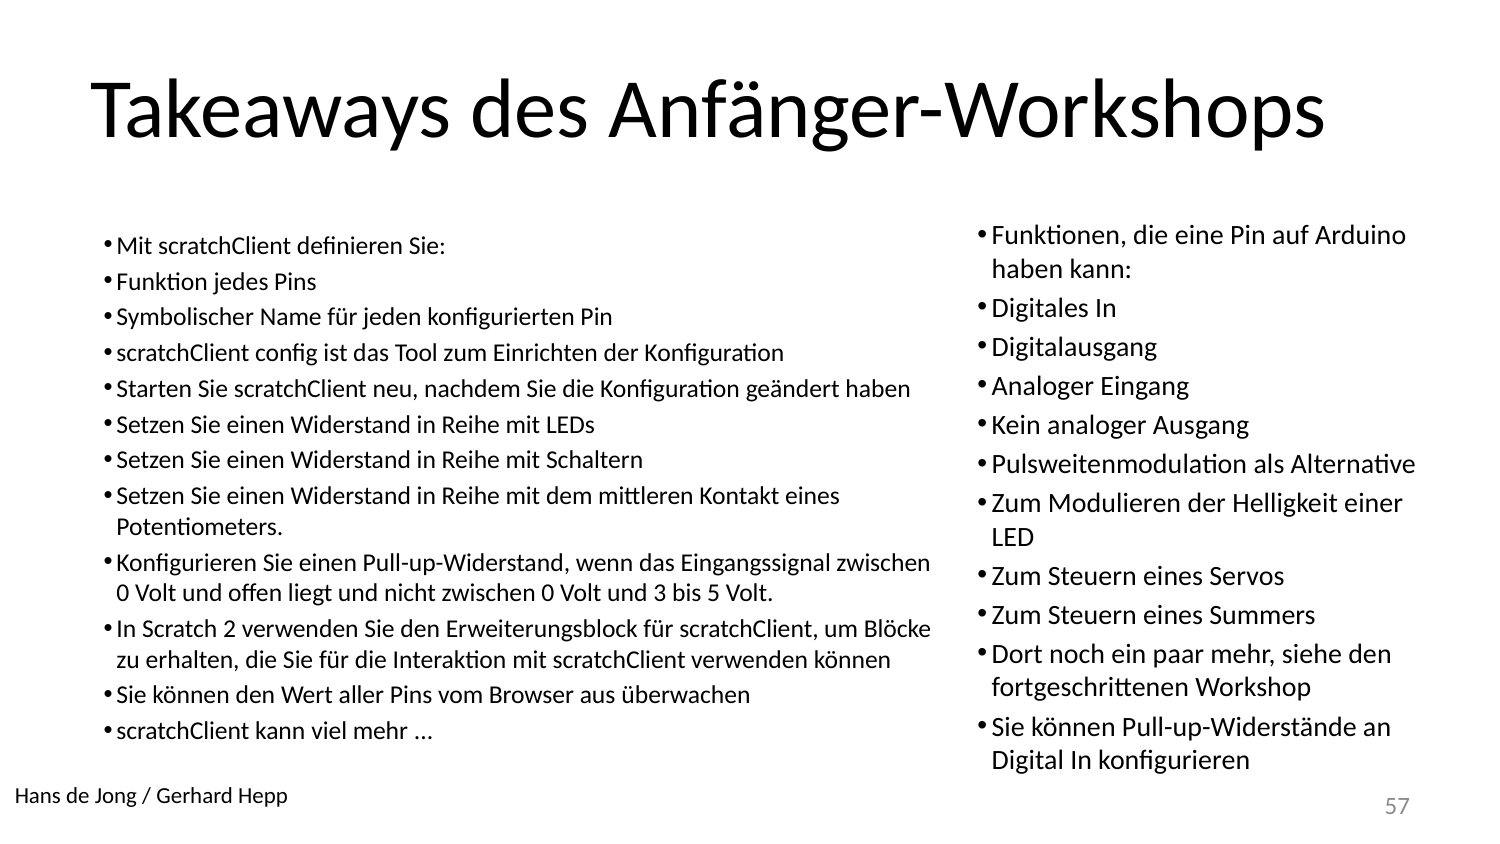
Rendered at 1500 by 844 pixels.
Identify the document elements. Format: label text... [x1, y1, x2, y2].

list Funktionen, die eine Pin auf Arduino haben kann: Digitales In Digitalausgang Analoger Eingang Kein analoger Ausgang Pulsweitenmodulation als Alternative Zum Modulieren der Helligkeit einer LED Zum Steuern eines Servos Zum Steuern eines Summers Dort noch ein paar mehr, siehe den fortgeschrittenen Workshop Sie können Pull-up-Widerstände an Digital In konfigurieren [962, 209, 1437, 788]
list Mit scratchClient definieren Sie: Funktion jedes Pins Symbolischer Name für jeden konfigurierten Pin scratchClient config ist das Tool zum Einrichten der Konfiguration Starten Sie scratchClient neu, nachdem Sie die Konfiguration geändert haben Setzen Sie einen Widerstand in Reihe mit LEDs Setzen Sie einen Widerstand in Reihe mit Schaltern Setzen Sie einen Widerstand in Reihe mit dem mittleren Kontakt eines Potentiometers. Konfigurieren Sie einen Pull-up-Widerstand, wenn das Eingangssignal zwischen 0 Volt und offen liegt und nicht zwischen 0 Volt und 3 bis 5 Volt. In Scratch 2 verwenden Sie den Erweiterungsblock für scratchClient, um Blöcke zu erhalten, die Sie für die Interaktion mit scratchClient verwenden können Sie können den Wert aller Pins vom Browser aus überwachen scratchClient kann viel mehr ... [88, 221, 963, 777]
title Takeaways des Anfänger-Workshops [75, 33, 1425, 175]
slide_number <getal> [1340, 782, 1425, 827]
